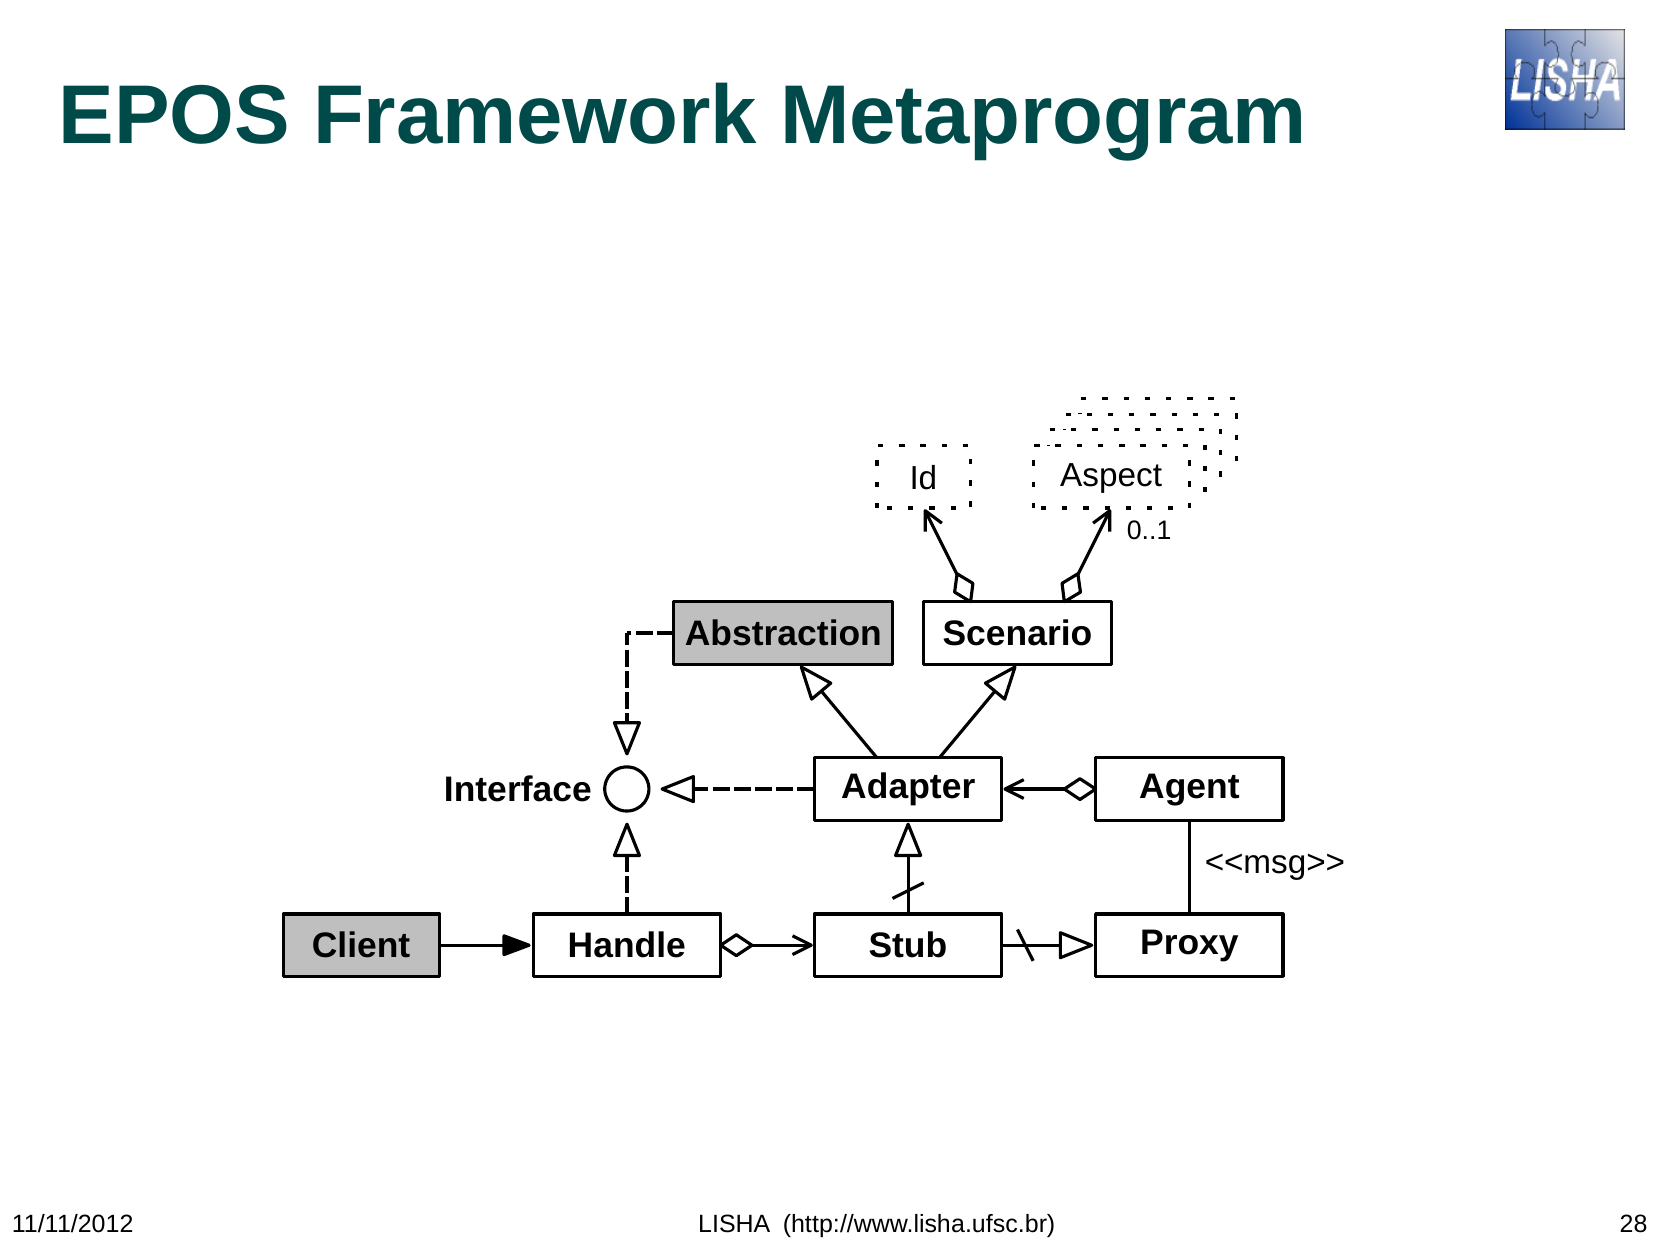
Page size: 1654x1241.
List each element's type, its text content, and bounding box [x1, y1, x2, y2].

picture [280, 396, 1344, 979]
picture [1505, 29, 1625, 130]
title EPOS Framework Metaprogram [58, 11, 1463, 219]
